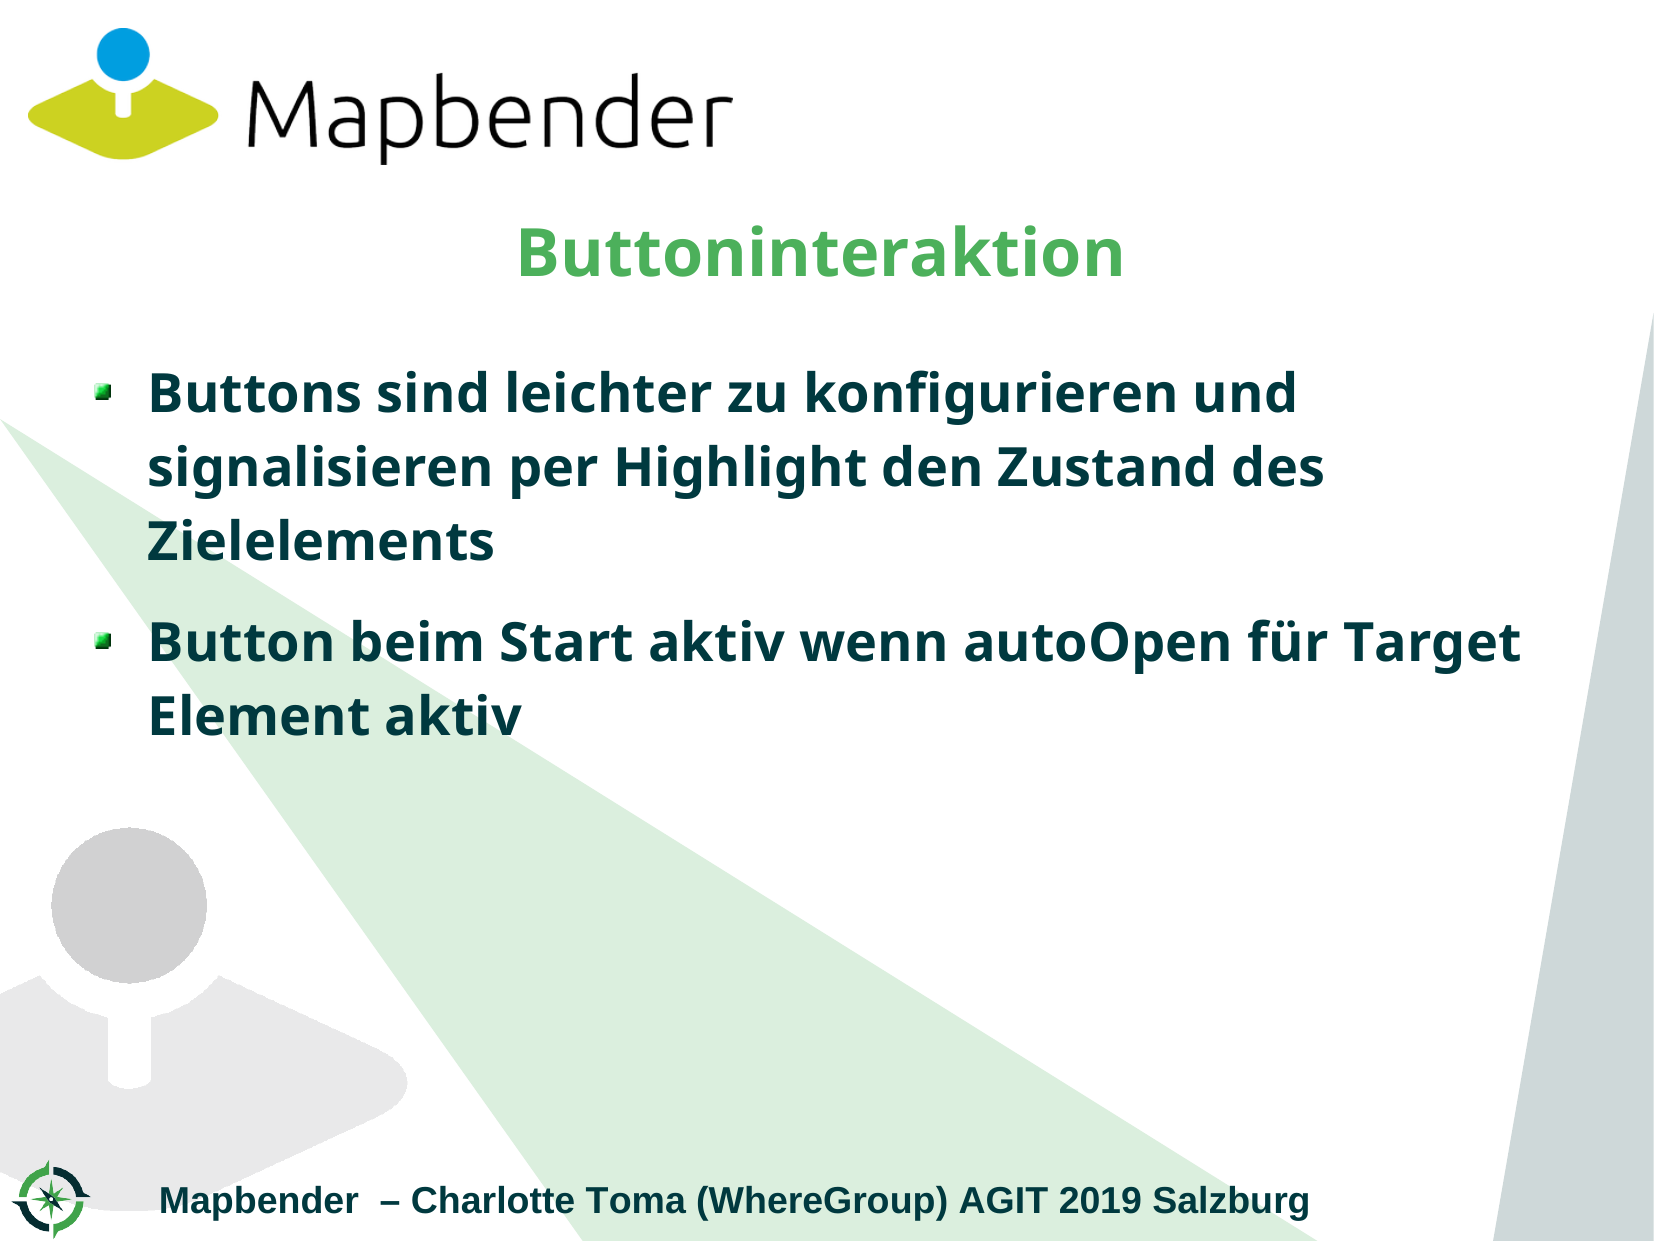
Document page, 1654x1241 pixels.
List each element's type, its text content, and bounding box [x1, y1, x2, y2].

list Buttons sind leichter zu konfigurieren und signalisieren per Highlight den Zustand des Zielelements Button beim Start aktiv wenn autoOpen für Target Element aktiv [76, 354, 1599, 1173]
picture [28, 28, 733, 165]
picture [10, 1158, 92, 1240]
title Buttoninteraktion [76, 177, 1565, 325]
